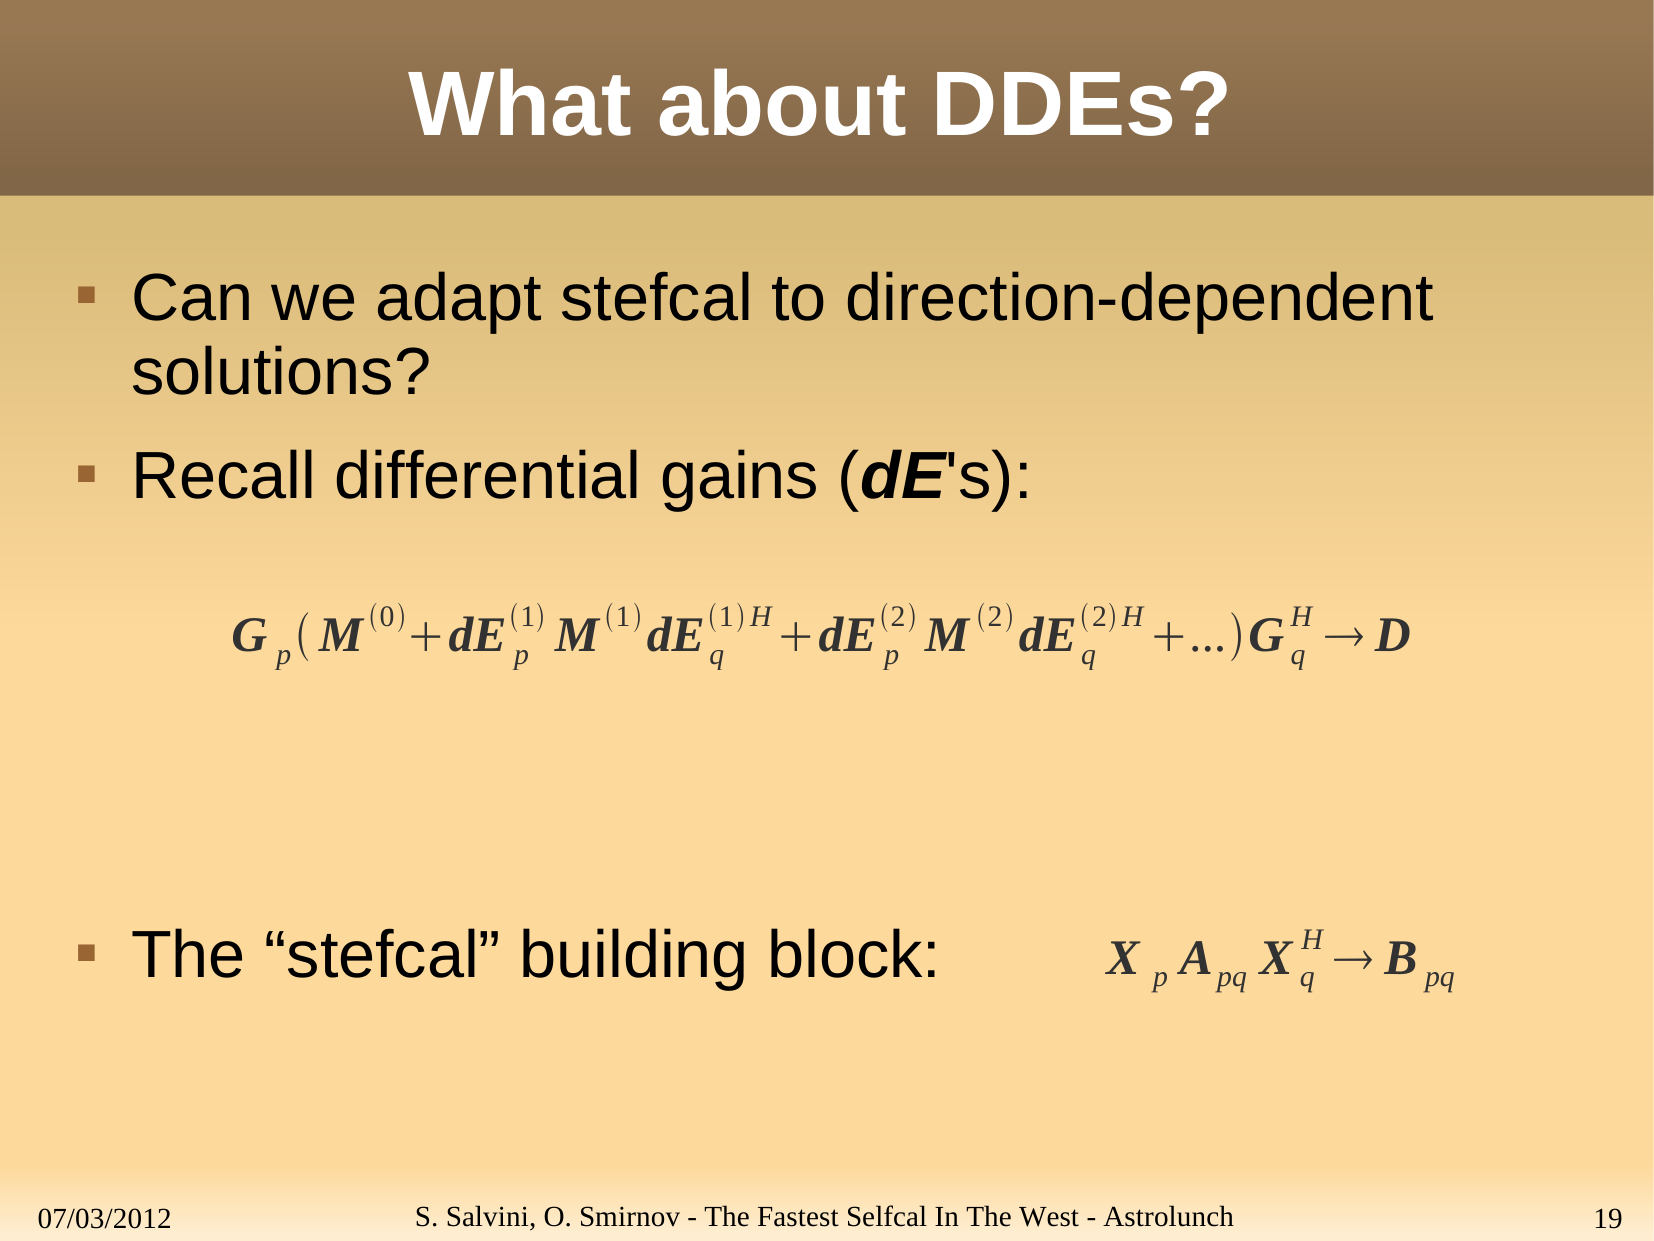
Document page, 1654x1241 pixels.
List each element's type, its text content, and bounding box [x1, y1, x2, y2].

title What about DDEs? [76, 7, 1565, 200]
chart [1095, 922, 1461, 993]
chart [225, 600, 1418, 670]
picture [0, 0, 1654, 1241]
list Can we adapt stefcal to direction-dependent solutions? Recall differential gains (dE's): The “stefcal” building block: [60, 259, 1549, 1064]
